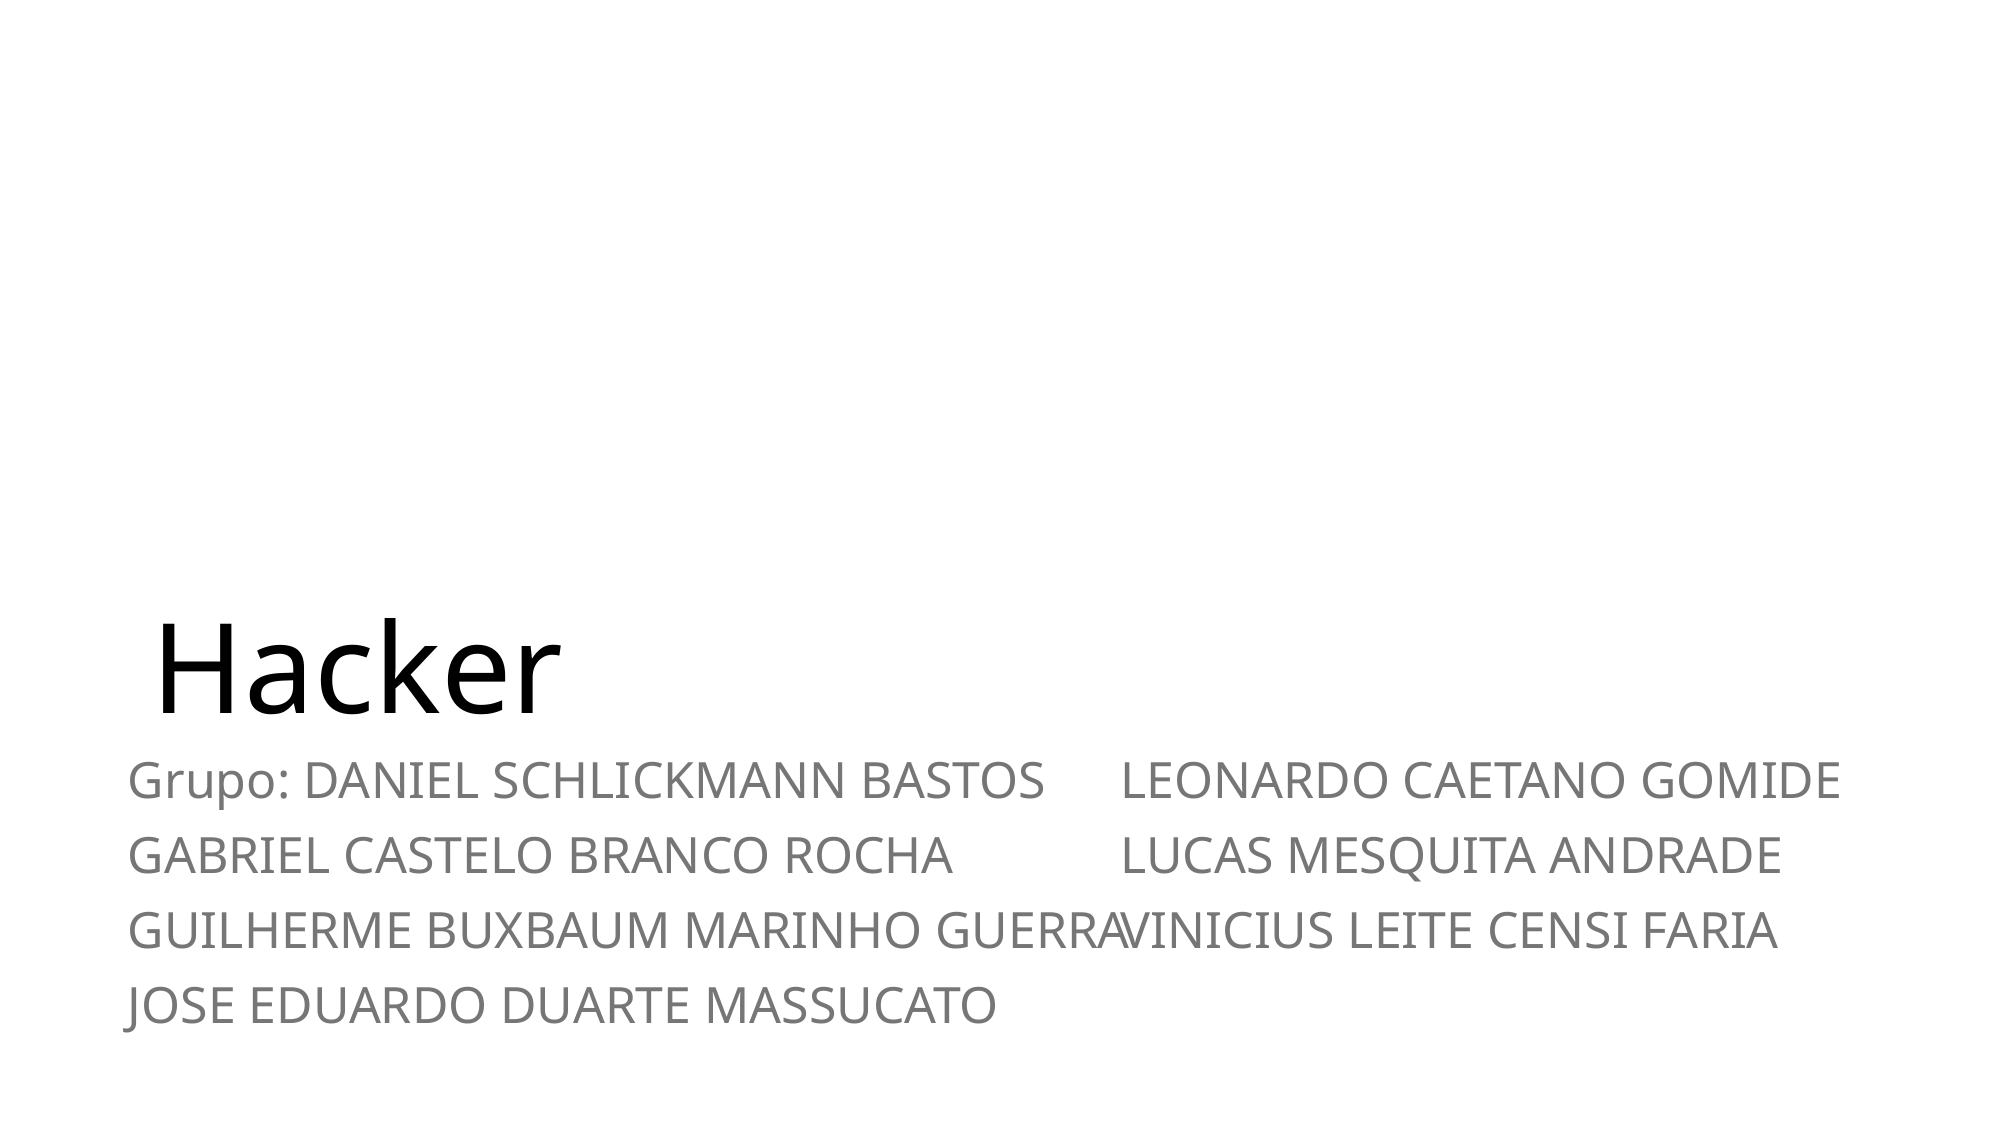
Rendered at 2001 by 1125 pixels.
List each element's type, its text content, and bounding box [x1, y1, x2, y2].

title Hacker [136, 280, 1862, 748]
text_box Grupo: DANIEL SCHLICKMANN BASTOS GABRIEL CASTELO BRANCO ROCHA GUILHERME BUXBAUM MARINHO GUERRA JOSE EDUARDO DUARTE MASSUCATO [113, 748, 1105, 1062]
text_box LEONARDO CAETANO GOMIDE LUCAS MESQUITA ANDRADE VINICIUS LEITE CENSI FARIA [1105, 748, 1920, 1063]
